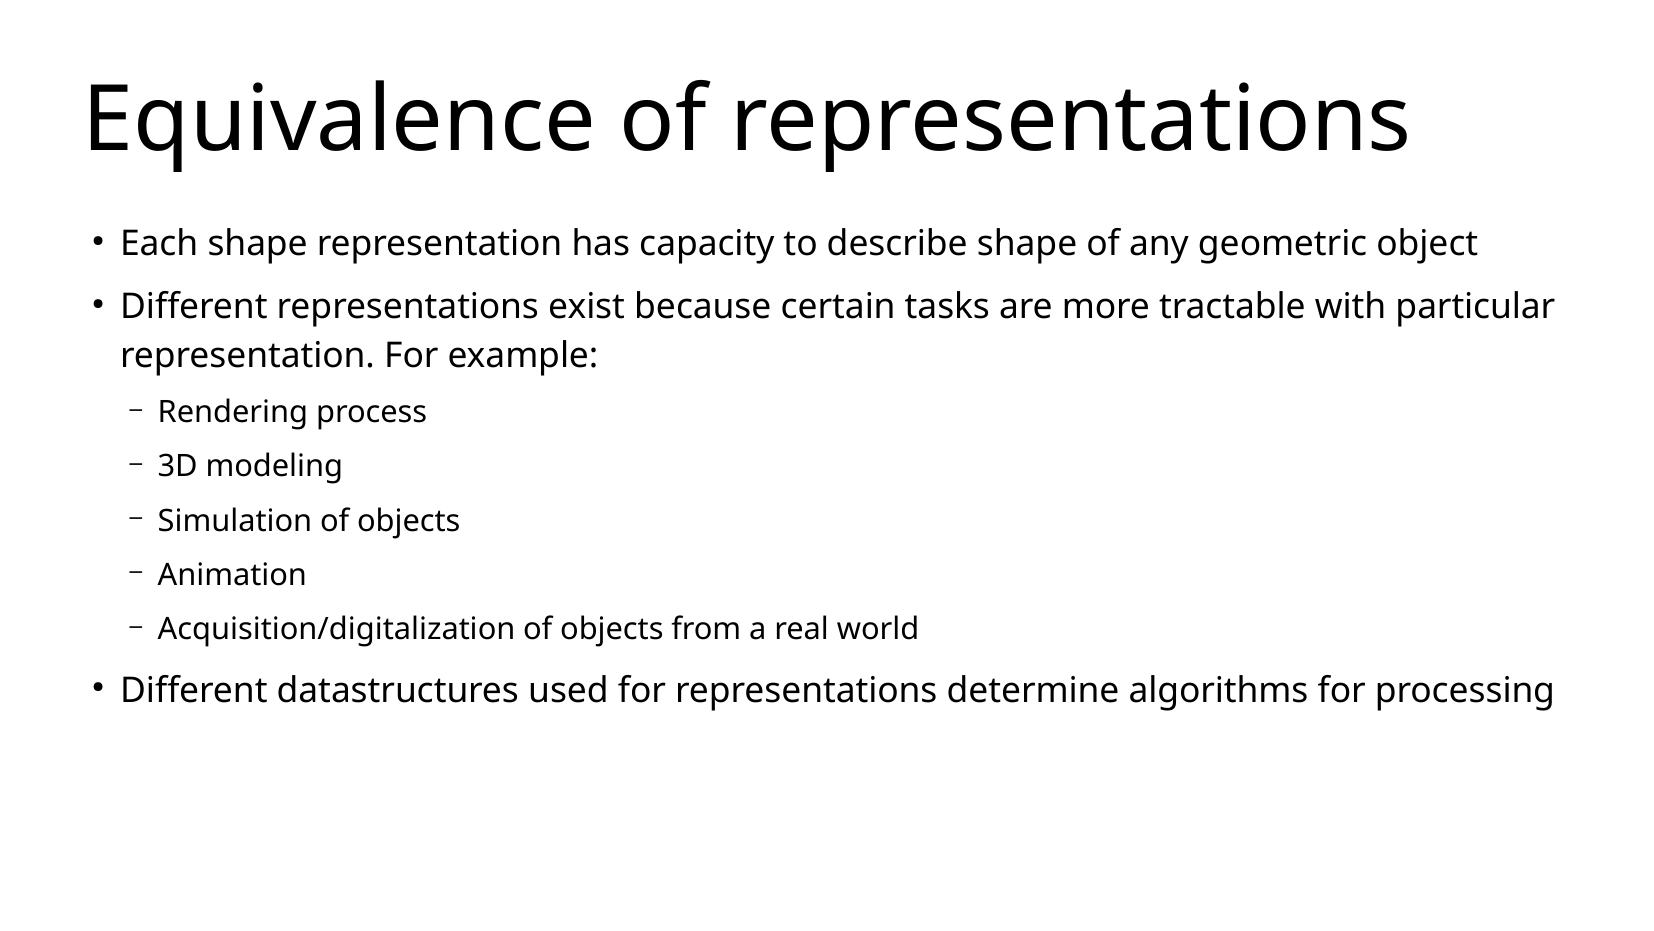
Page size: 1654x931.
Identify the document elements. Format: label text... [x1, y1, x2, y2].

title Equivalence of representations [82, 37, 1571, 193]
list Each shape representation has capacity to describe shape of any geometric object Different representations exist because certain tasks are more tractable with particular representation. For example: Rendering process 3D modeling Simulation of objects Animation Acquisition/digitalization of objects from a real world Different datastructures used for representations determine algorithms for processing [82, 217, 1571, 758]
